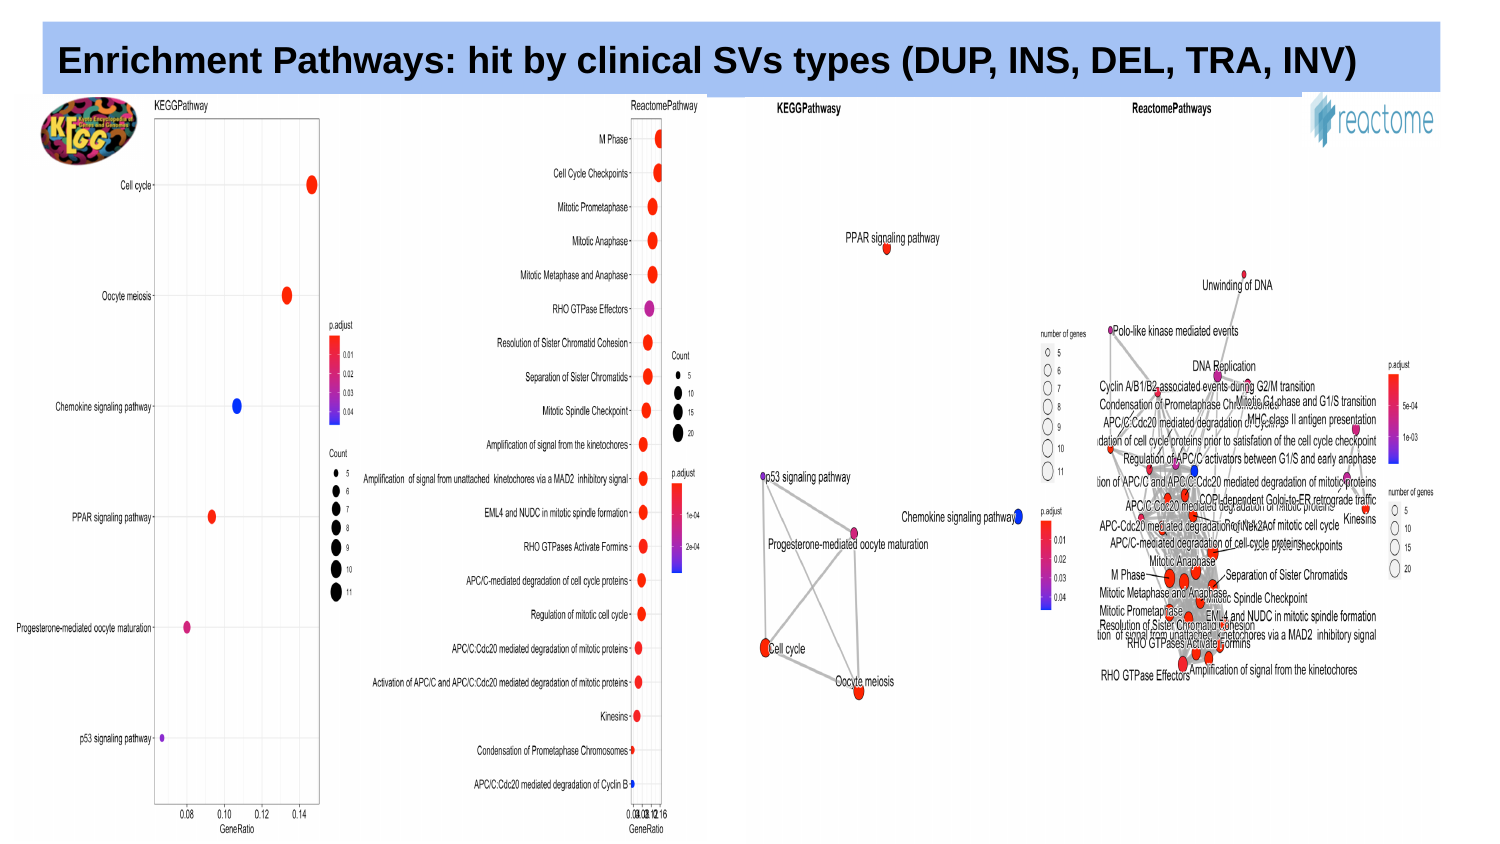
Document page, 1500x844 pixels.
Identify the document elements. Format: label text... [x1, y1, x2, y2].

picture [13, 94, 707, 841]
picture [745, 92, 1441, 844]
title Enrichment Pathways: hit by clinical SVs types (DUP, INS, DEL, TRA, INV) [42, 21, 1441, 98]
